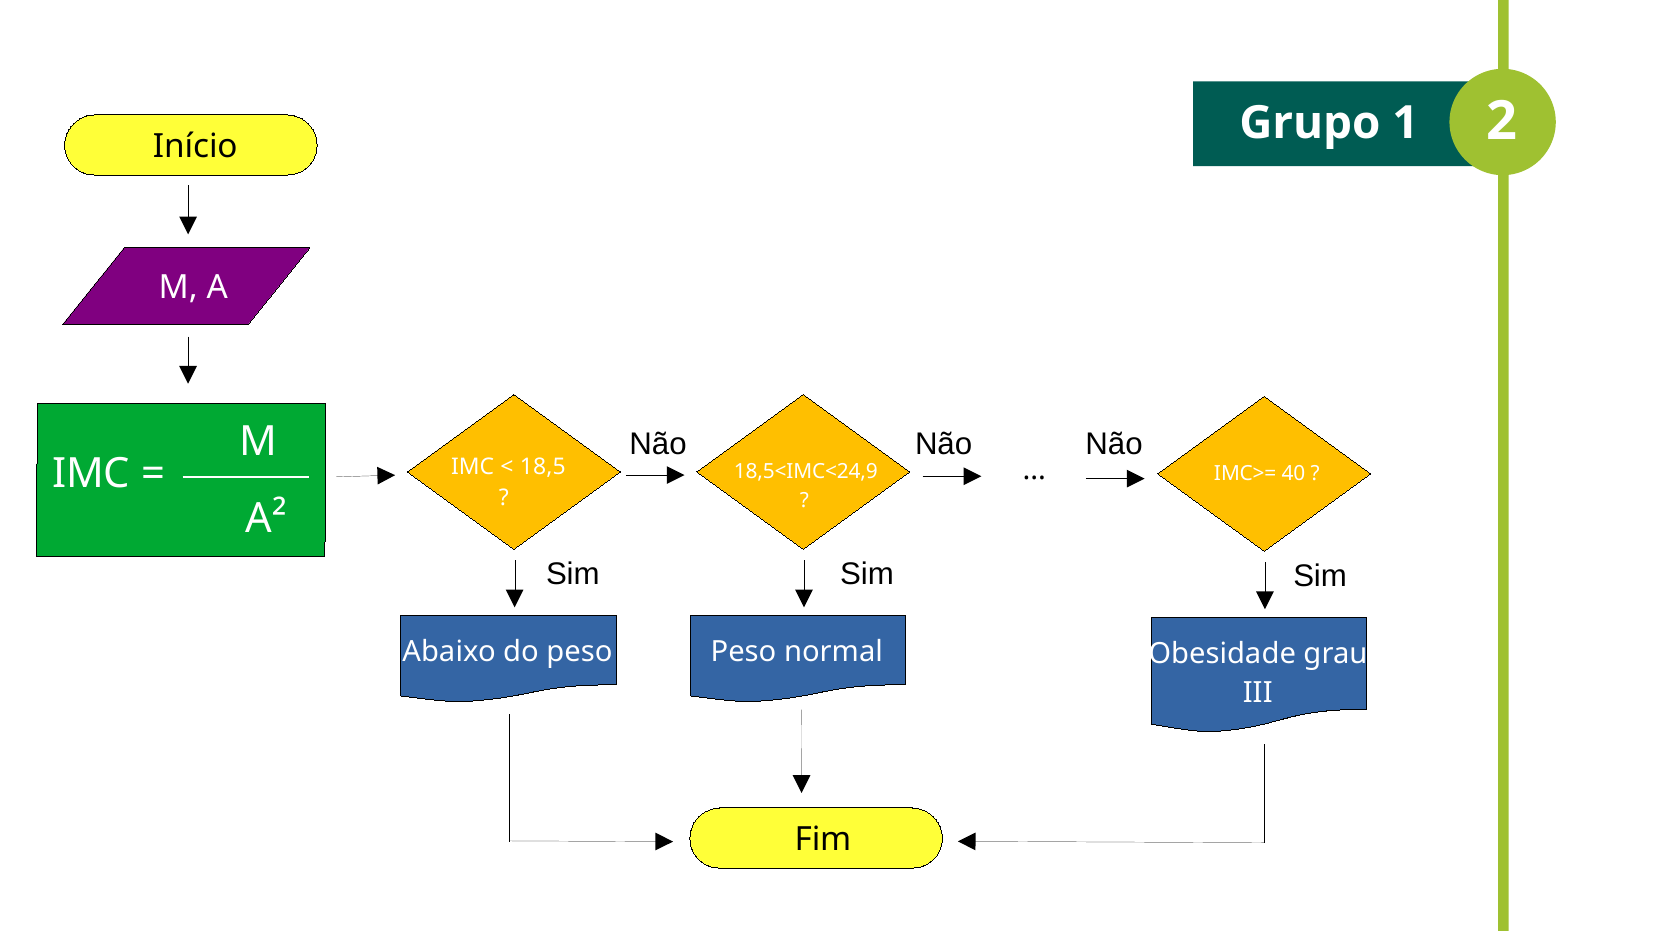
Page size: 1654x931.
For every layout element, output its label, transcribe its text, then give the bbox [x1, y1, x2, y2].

text_box [1479, 0, 1526, 74]
text_box Obesidade grau III [1133, 624, 1383, 717]
text_box [37, 403, 224, 476]
text_box Não [614, 419, 720, 469]
text_box [1532, 77, 1556, 167]
text_box [903, 469, 910, 477]
text_box [1157, 469, 1175, 487]
text_box Sim [825, 549, 931, 599]
text_box [696, 469, 719, 488]
text_box [1190, 396, 1339, 450]
text_box 18,5<IMC<24,9 ? [719, 449, 903, 523]
text_box [1151, 717, 1291, 732]
text_box [690, 615, 906, 622]
text_box Não [1070, 419, 1176, 469]
text_box Peso normal [672, 622, 922, 704]
text_box [472, 519, 556, 550]
text_box Sim [1278, 551, 1384, 601]
text_box [36, 463, 326, 557]
text_box [286, 114, 318, 176]
text_box [407, 451, 436, 493]
text_box [1226, 524, 1302, 552]
text_box [448, 394, 580, 442]
text_box Início [138, 114, 286, 186]
text_box ... [1004, 440, 1064, 522]
text_box [1359, 465, 1371, 483]
text_box [689, 807, 913, 869]
text_box [1474, 167, 1531, 931]
text_box [767, 523, 840, 550]
text_box [927, 811, 943, 865]
text_box Grupo 1 [1211, 81, 1434, 161]
text_box [400, 615, 617, 622]
text_box [64, 114, 138, 176]
text_box A² [230, 480, 414, 554]
text_box [62, 247, 310, 325]
text_box Não [900, 419, 1005, 469]
text_box [1151, 617, 1367, 624]
text_box Fim [779, 808, 927, 879]
text_box Abaixo do peso [383, 622, 633, 704]
text_box IMC = [37, 435, 221, 509]
text_box M, A [143, 255, 310, 337]
text_box IMC>= 40 ? [1175, 450, 1359, 524]
text_box Sim [531, 549, 636, 599]
text_box [1193, 81, 1453, 167]
text_box M [224, 403, 408, 477]
text_box 2 [1453, 74, 1532, 167]
text_box IMC < 18,5 ? [436, 442, 620, 519]
text_box [728, 394, 879, 449]
